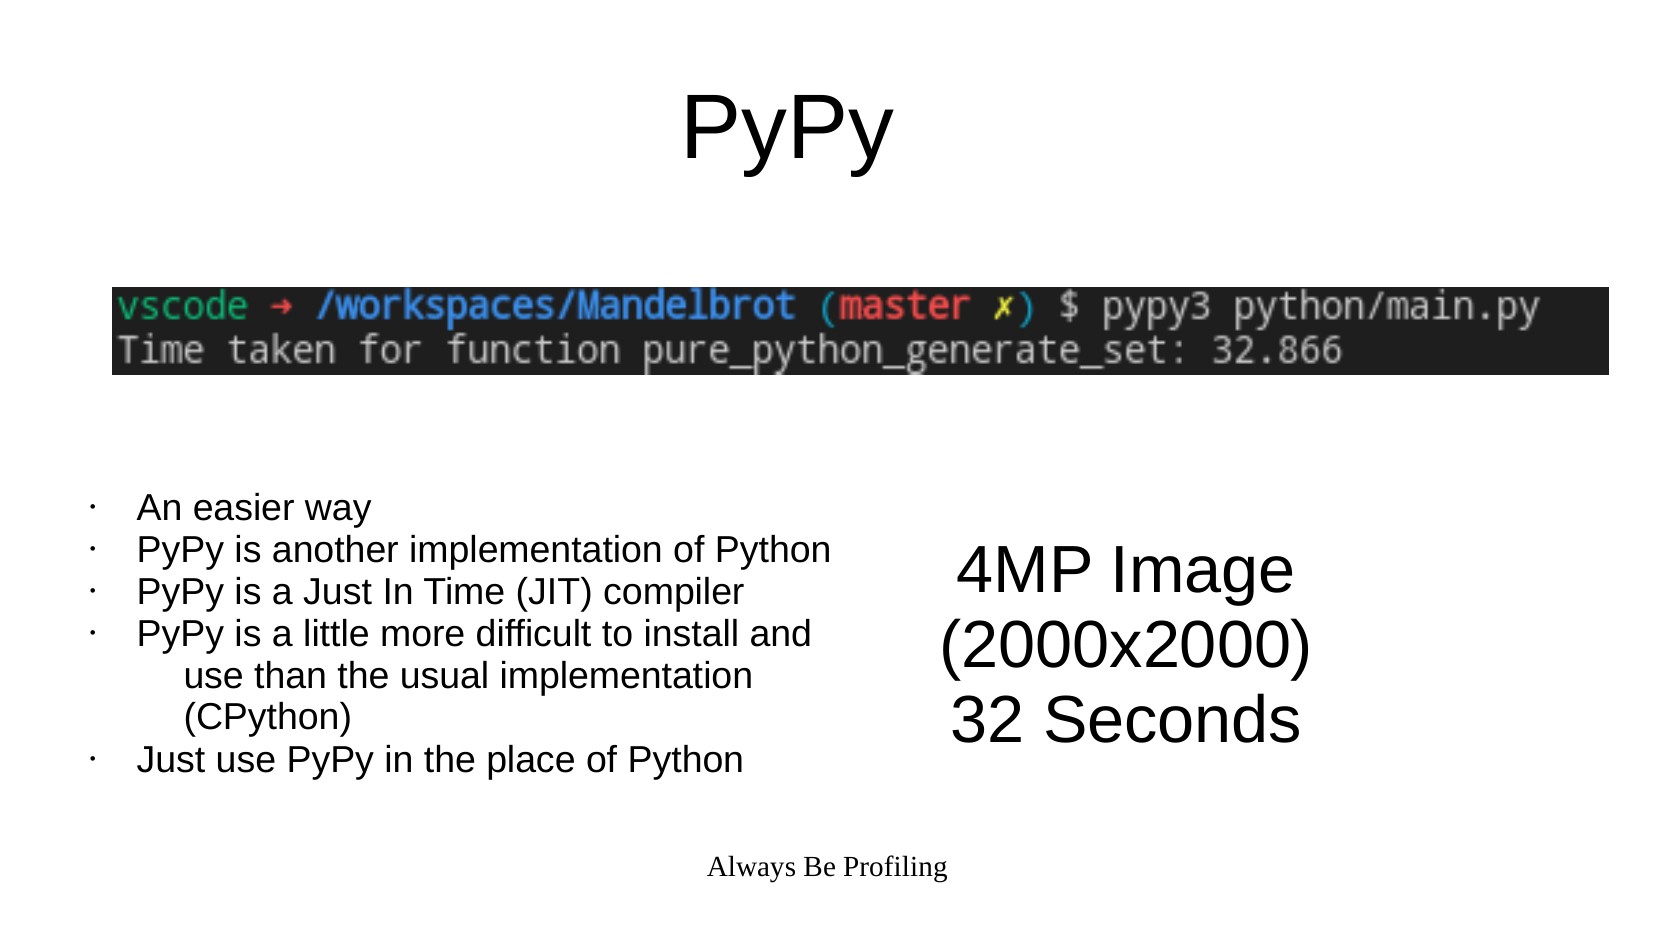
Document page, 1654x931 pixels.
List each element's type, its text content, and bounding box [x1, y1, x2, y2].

picture [112, 287, 1609, 376]
title PyPy [450, 43, 1126, 200]
text_box An easier way PyPy is another implementation of Python PyPy is a Just In Time (JIT) compiler PyPy is a little more difficult to install and use than the usual implementation (CPython) Just use PyPy in the place of Python [75, 478, 861, 788]
text_box Always Be Profiling [565, 847, 1090, 912]
text_box 4MP Image (2000x2000) 32 Seconds [770, 525, 1483, 775]
